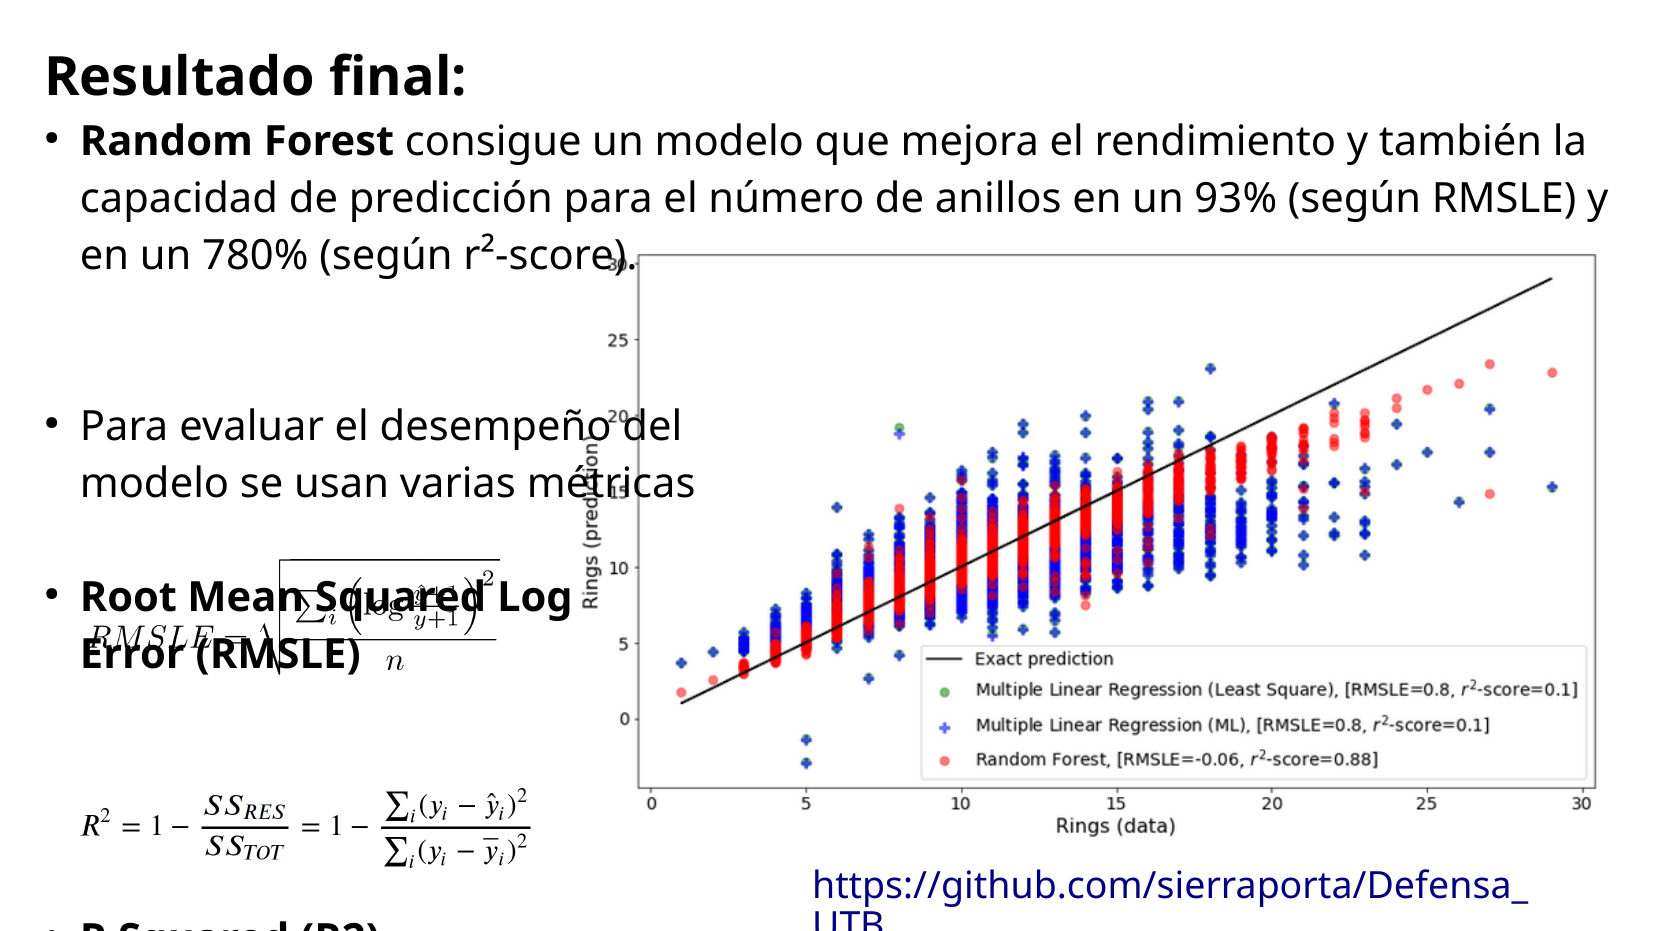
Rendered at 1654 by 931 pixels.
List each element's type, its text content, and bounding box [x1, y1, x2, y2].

picture [88, 559, 500, 675]
picture [566, 764, 1617, 852]
text_box https://github.com/sierraporta/Defensa_UTB [797, 851, 1558, 909]
text_box Resultado final: Random Forest consigue un modelo que mejora el rendimiento y también la capacidad de predicción para el número de anillos en un 93% (según RMSLE) y en un 780% (según r²-score). Para evaluar el desempeño del modelo se usan varias métricas Root Mean Squared Log Error (RMSLE) R Squared (R2) [29, 29, 1625, 764]
picture [80, 787, 532, 869]
